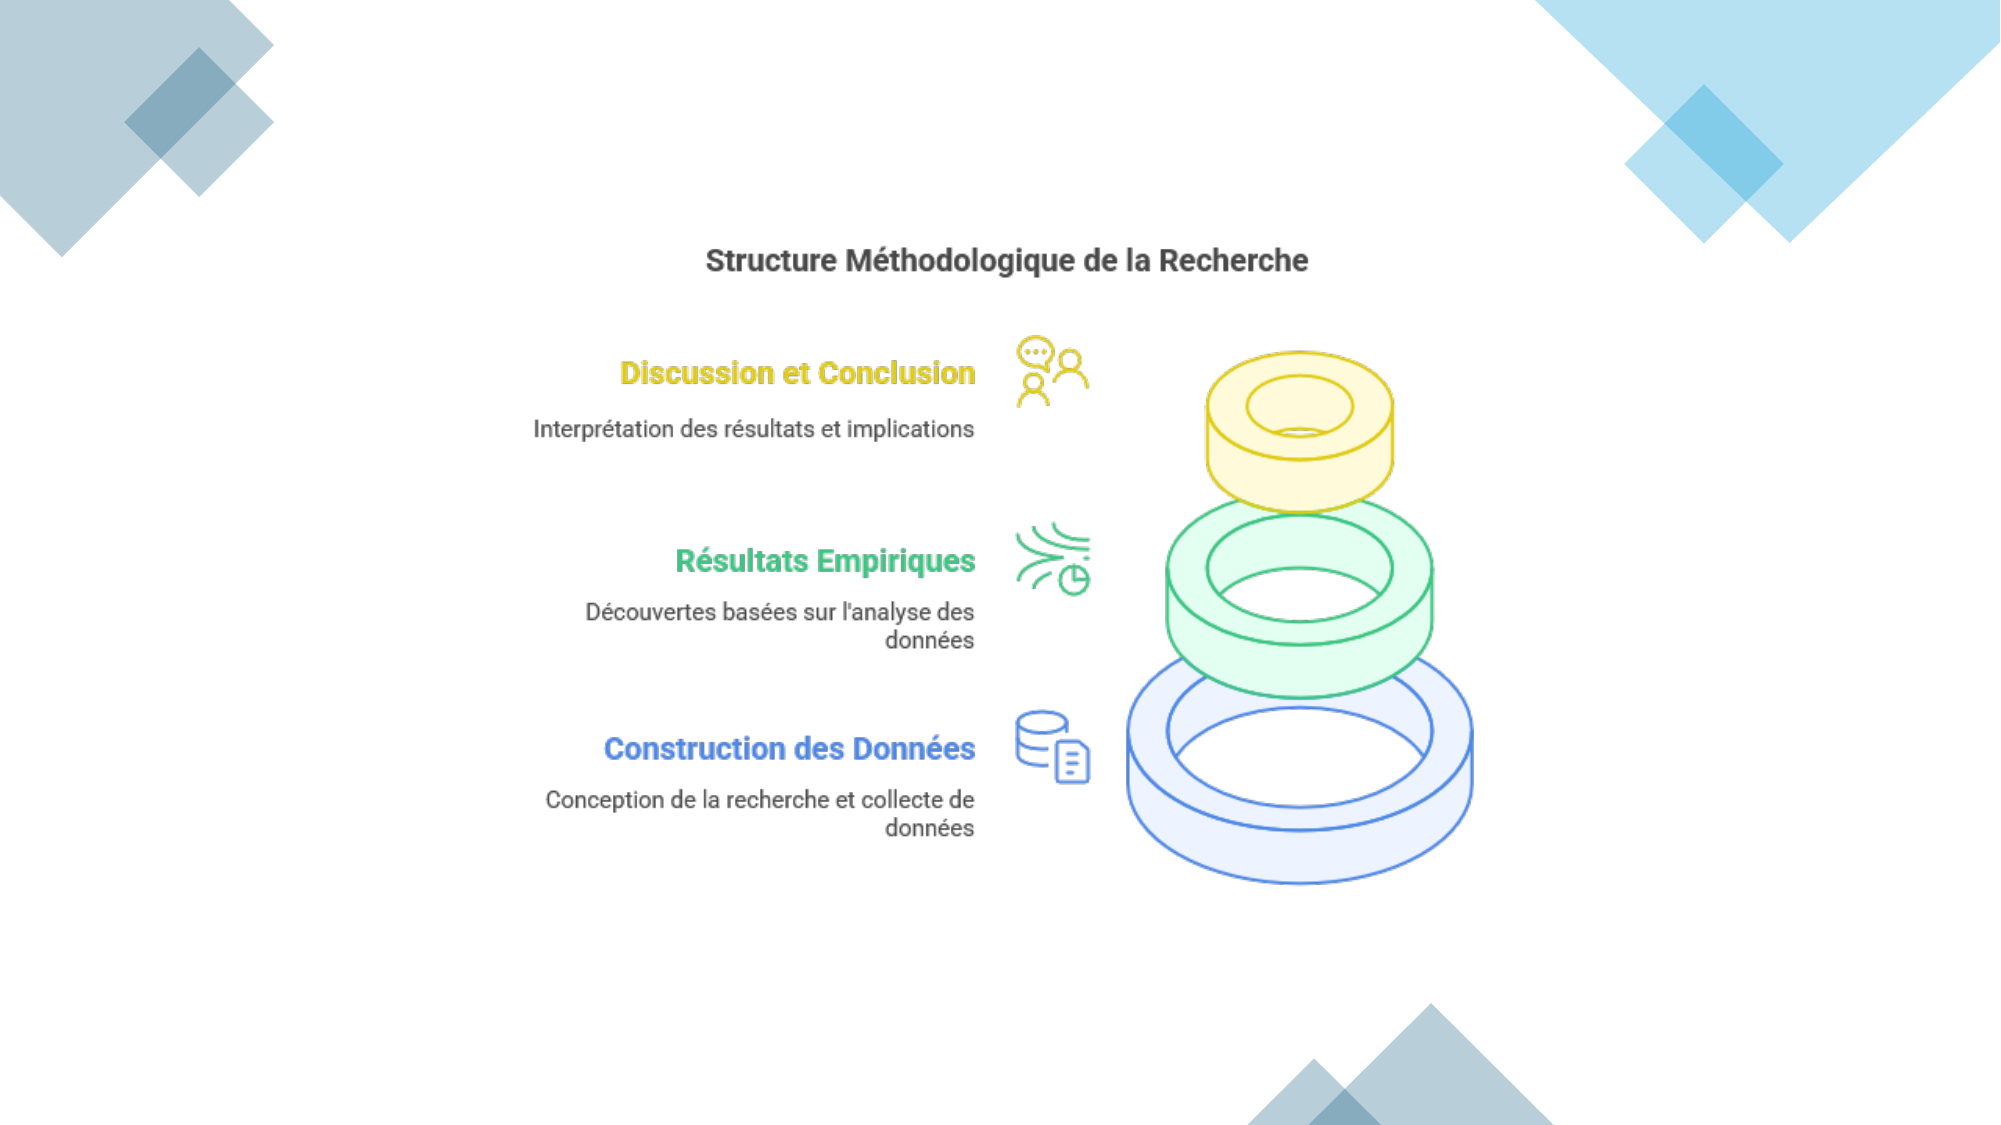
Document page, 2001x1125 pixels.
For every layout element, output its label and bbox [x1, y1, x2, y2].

picture [490, 165, 1510, 960]
text_box [0, 0, 2000, 1125]
